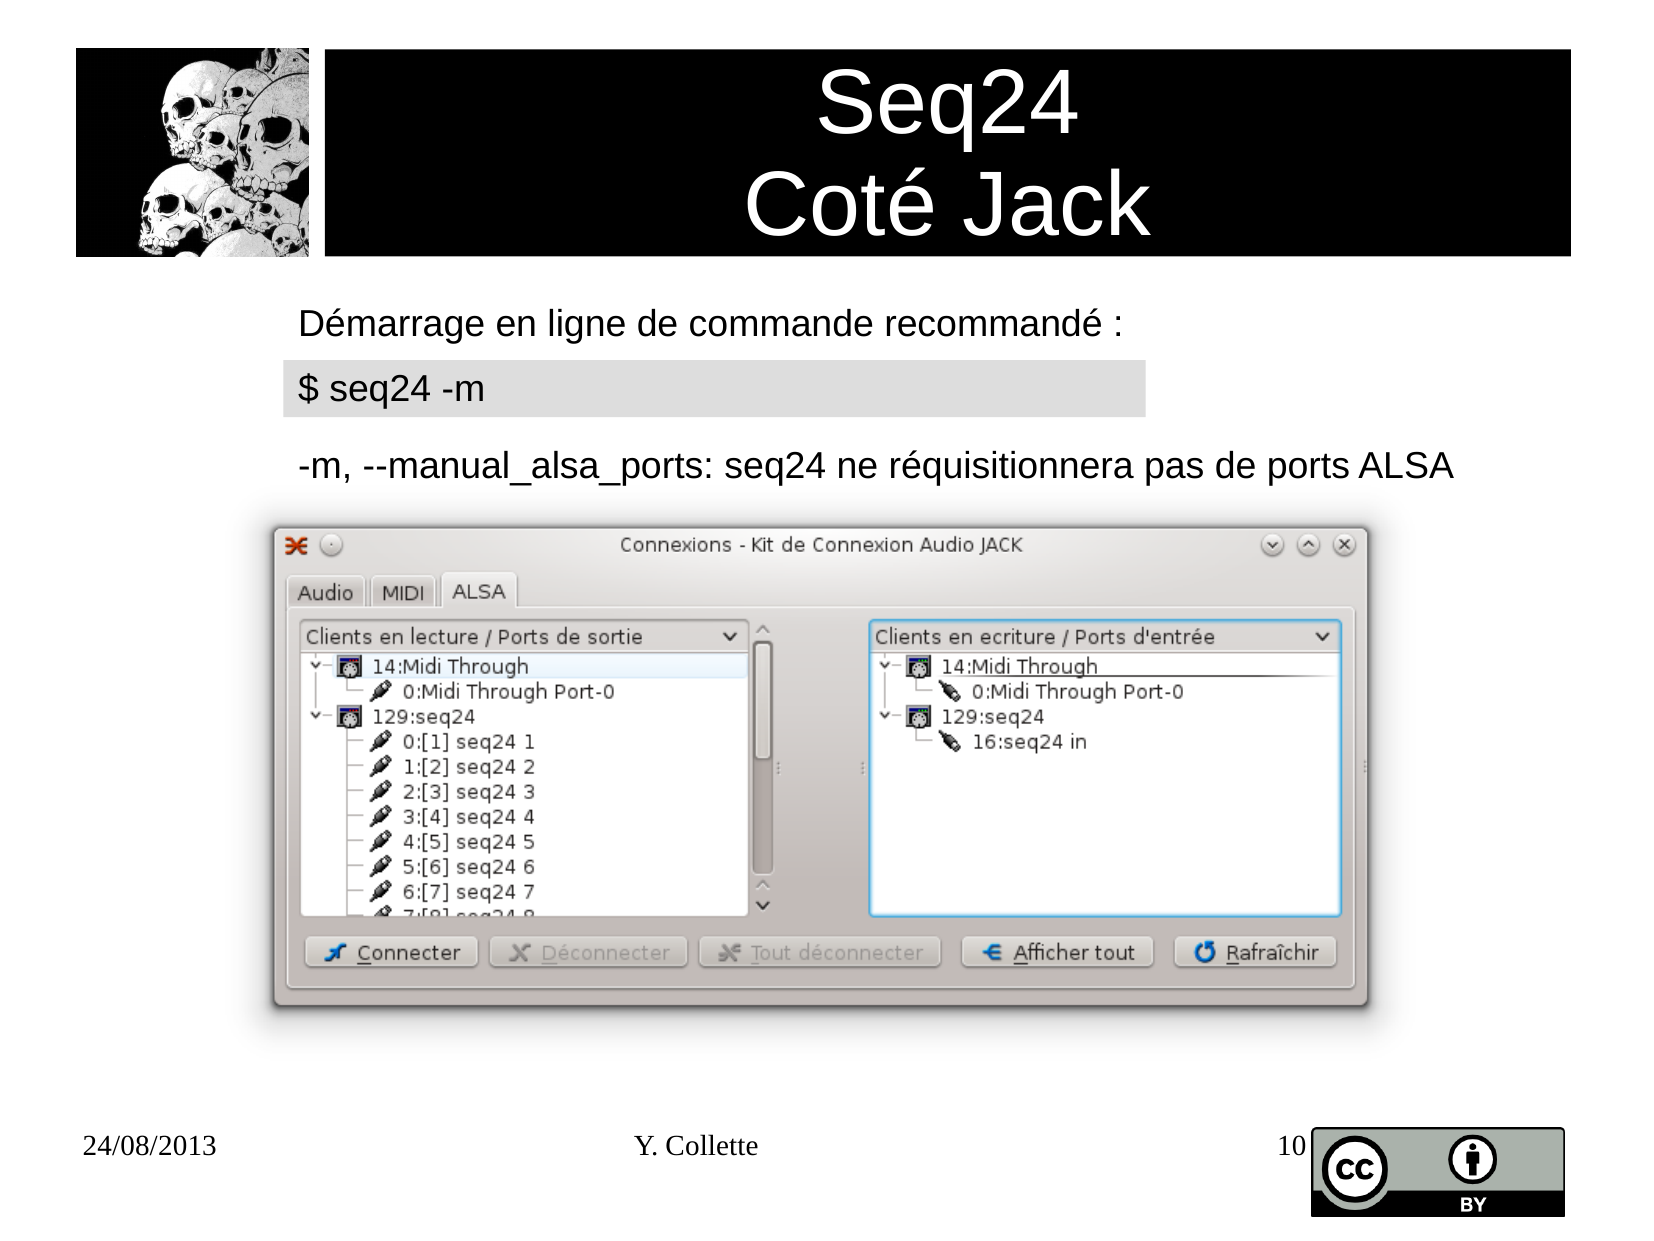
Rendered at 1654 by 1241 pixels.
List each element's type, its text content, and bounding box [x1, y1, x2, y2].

title Seq24 Coté Jack [324, 49, 1571, 257]
picture [1311, 1127, 1565, 1217]
text_box Démarrage en ligne de commande recommandé : [283, 295, 1146, 353]
text_box -m, --manual_alsa_ports: seq24 ne réquisitionnera pas de ports ALSA [283, 437, 1489, 494]
picture [76, 48, 309, 257]
text_box $ seq24 -m [283, 360, 1146, 418]
picture [212, 466, 1430, 1068]
